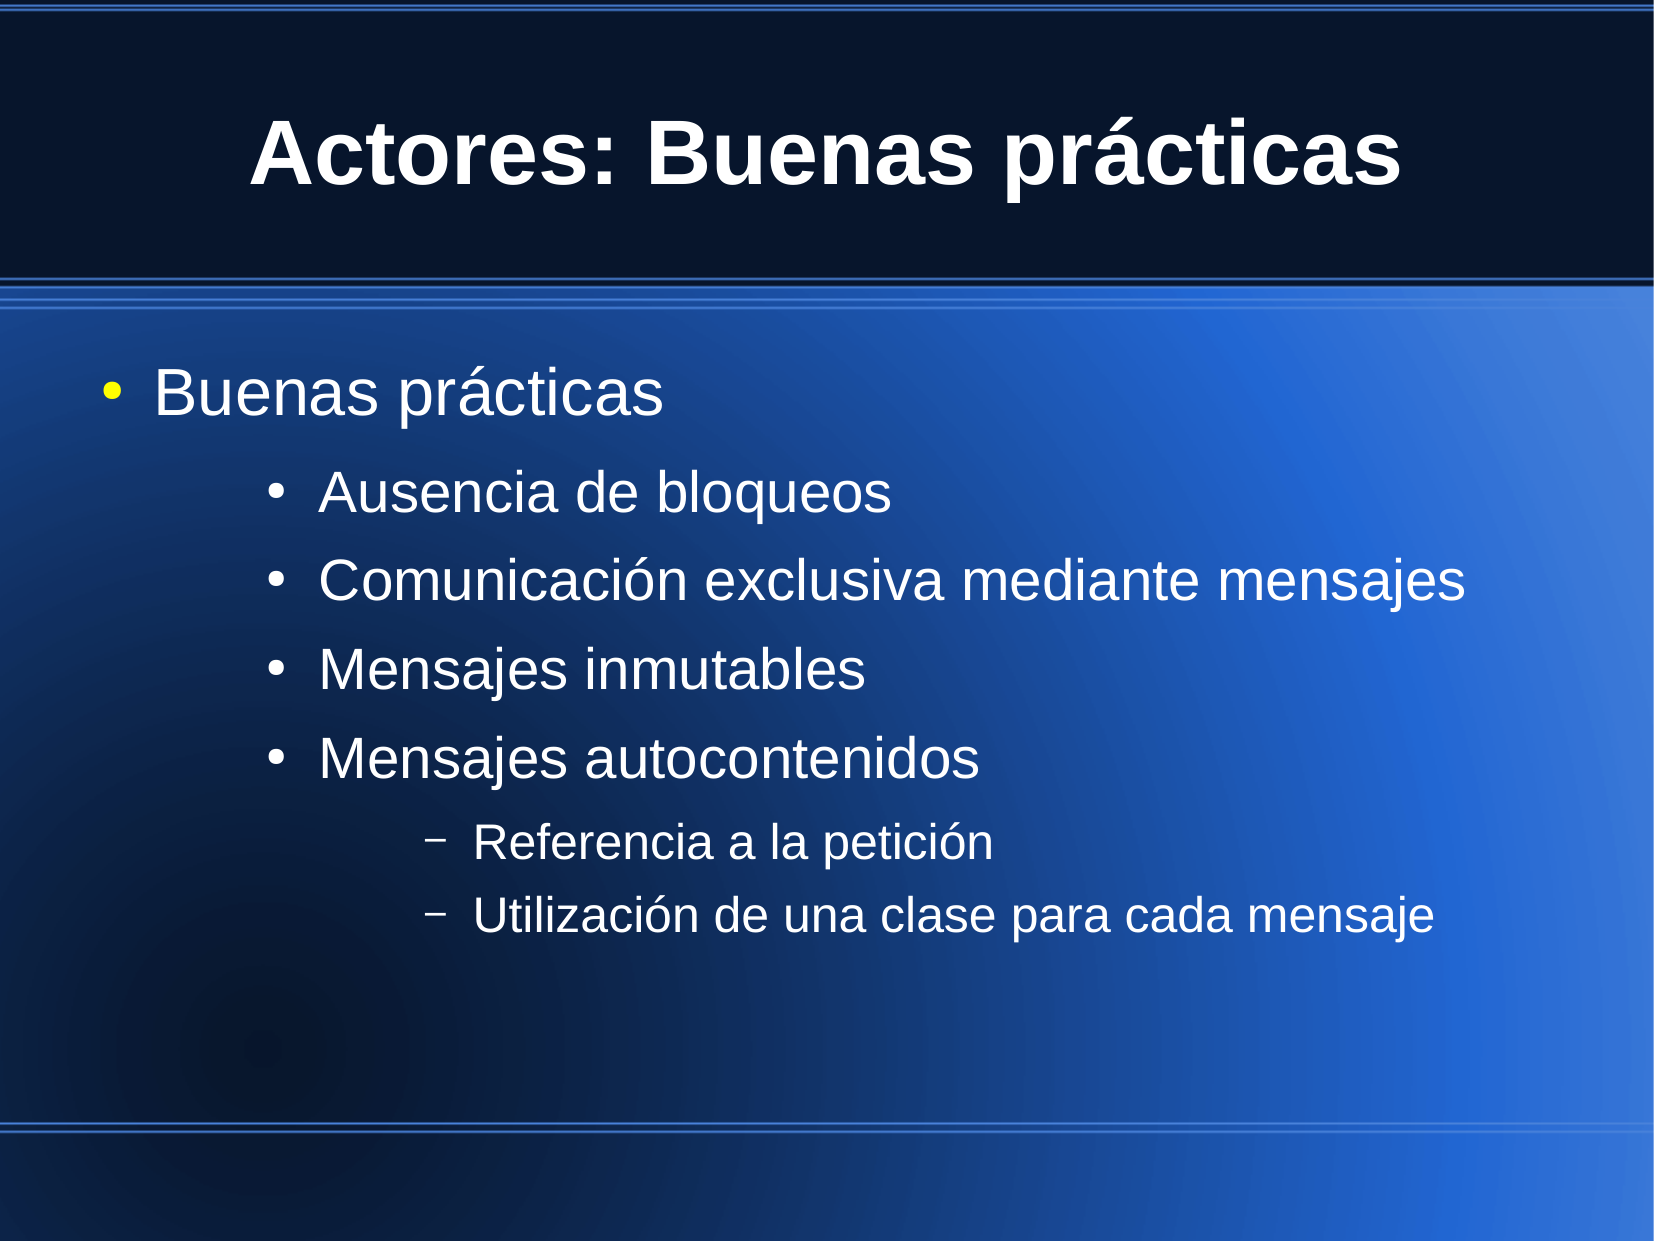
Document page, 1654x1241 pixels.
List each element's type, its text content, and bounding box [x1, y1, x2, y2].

title Actores: Buenas prácticas [82, 49, 1571, 257]
picture [0, 0, 1654, 1241]
list Buenas prácticas Ausencia de bloqueos Comunicación exclusiva mediante mensajes Mensajes inmutables Mensajes autocontenidos Referencia a la petición Utilización de una clase para cada mensaje [82, 355, 1571, 1174]
